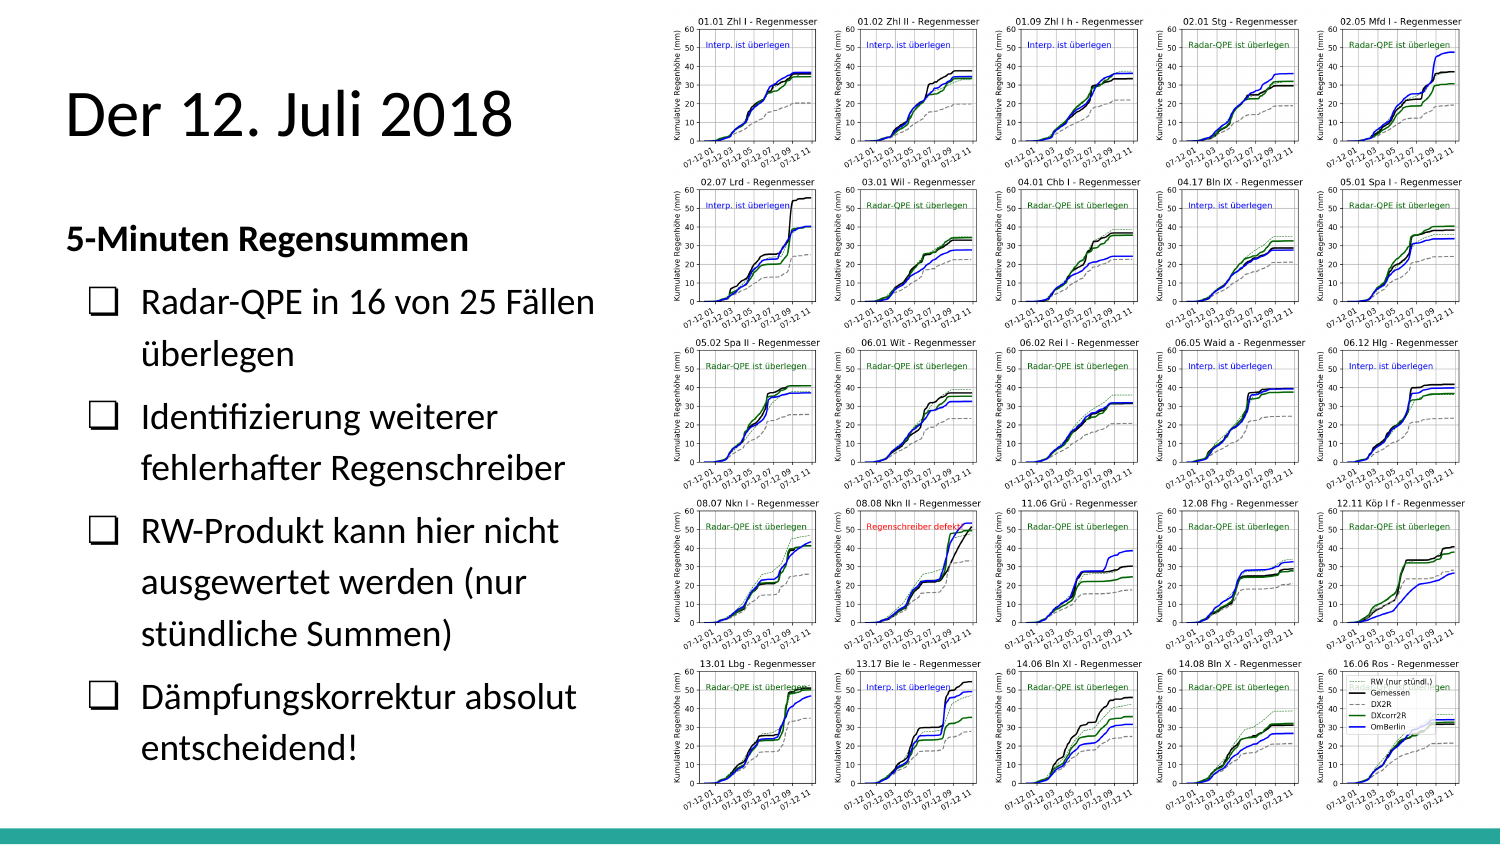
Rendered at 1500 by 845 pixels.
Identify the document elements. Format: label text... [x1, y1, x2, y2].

text_box Der 12. Juli 2018 [51, 55, 666, 156]
picture [666, 9, 1477, 820]
text_box 5-Minuten Regensummen Radar-QPE in 16 von 25 Fällen überlegen Identifizierung weiterer fehlerhafter Regenschreiber RW-Produkt kann hier nicht ausgewertet werden (nur stündliche Summen) Dämpfungskorrektur absolut entscheidend! [51, 192, 666, 750]
